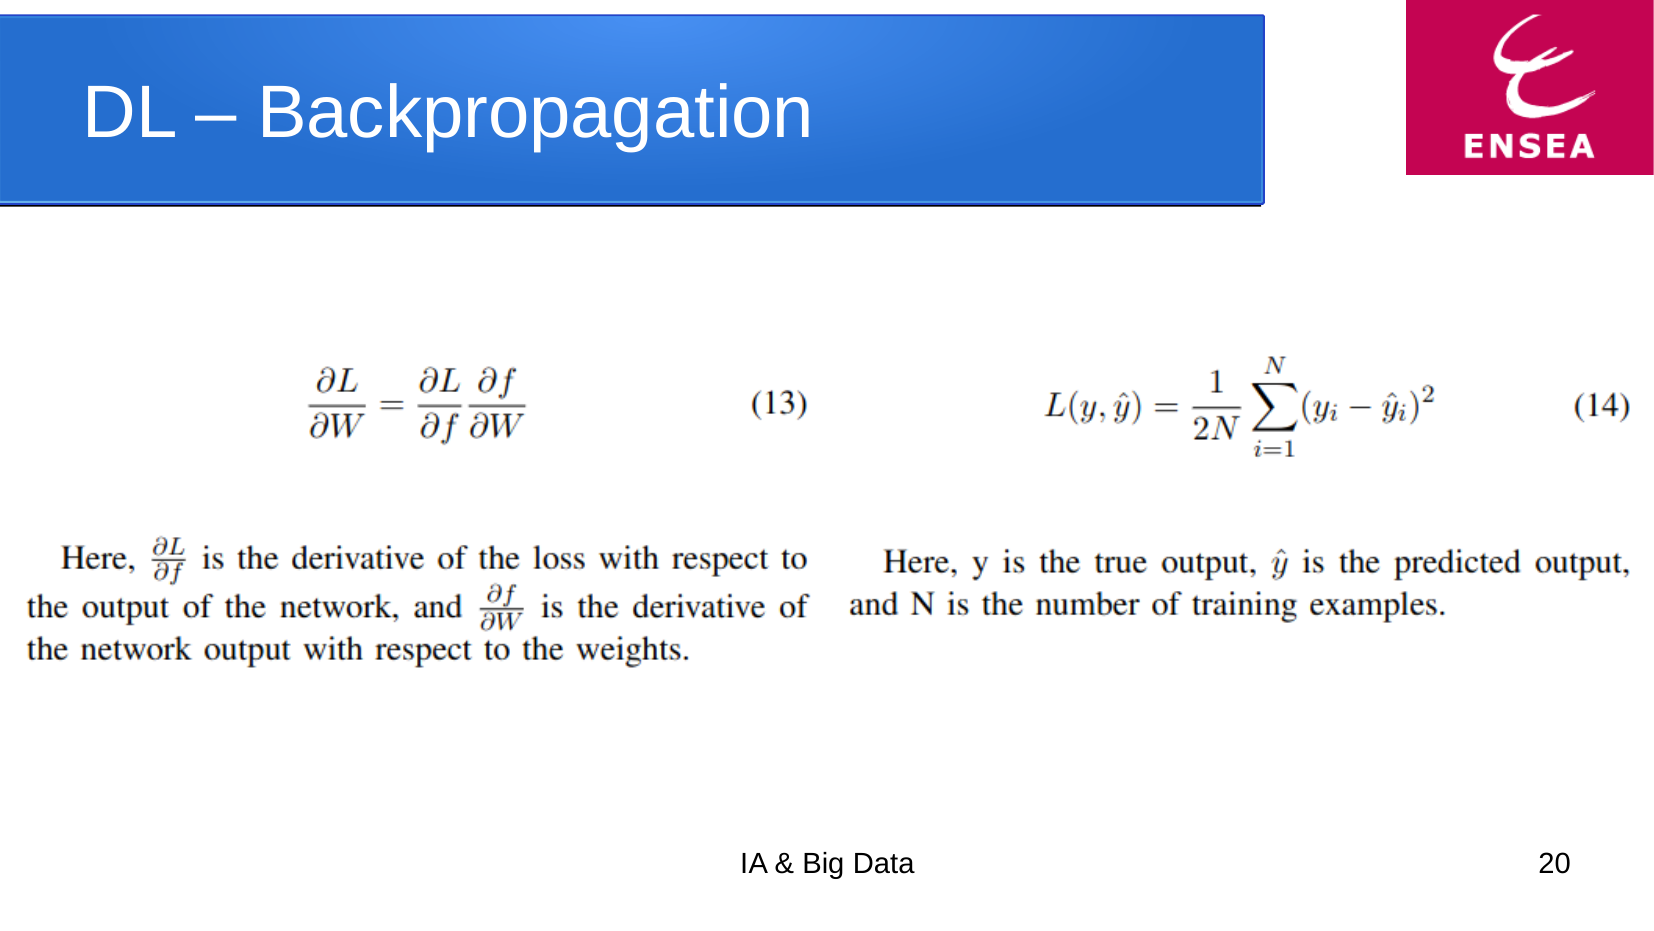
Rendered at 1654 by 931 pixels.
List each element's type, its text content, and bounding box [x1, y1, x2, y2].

title DL – Backpropagation [82, 35, 1235, 189]
picture [1406, 0, 1654, 175]
picture [838, 349, 1644, 626]
picture [11, 334, 829, 674]
